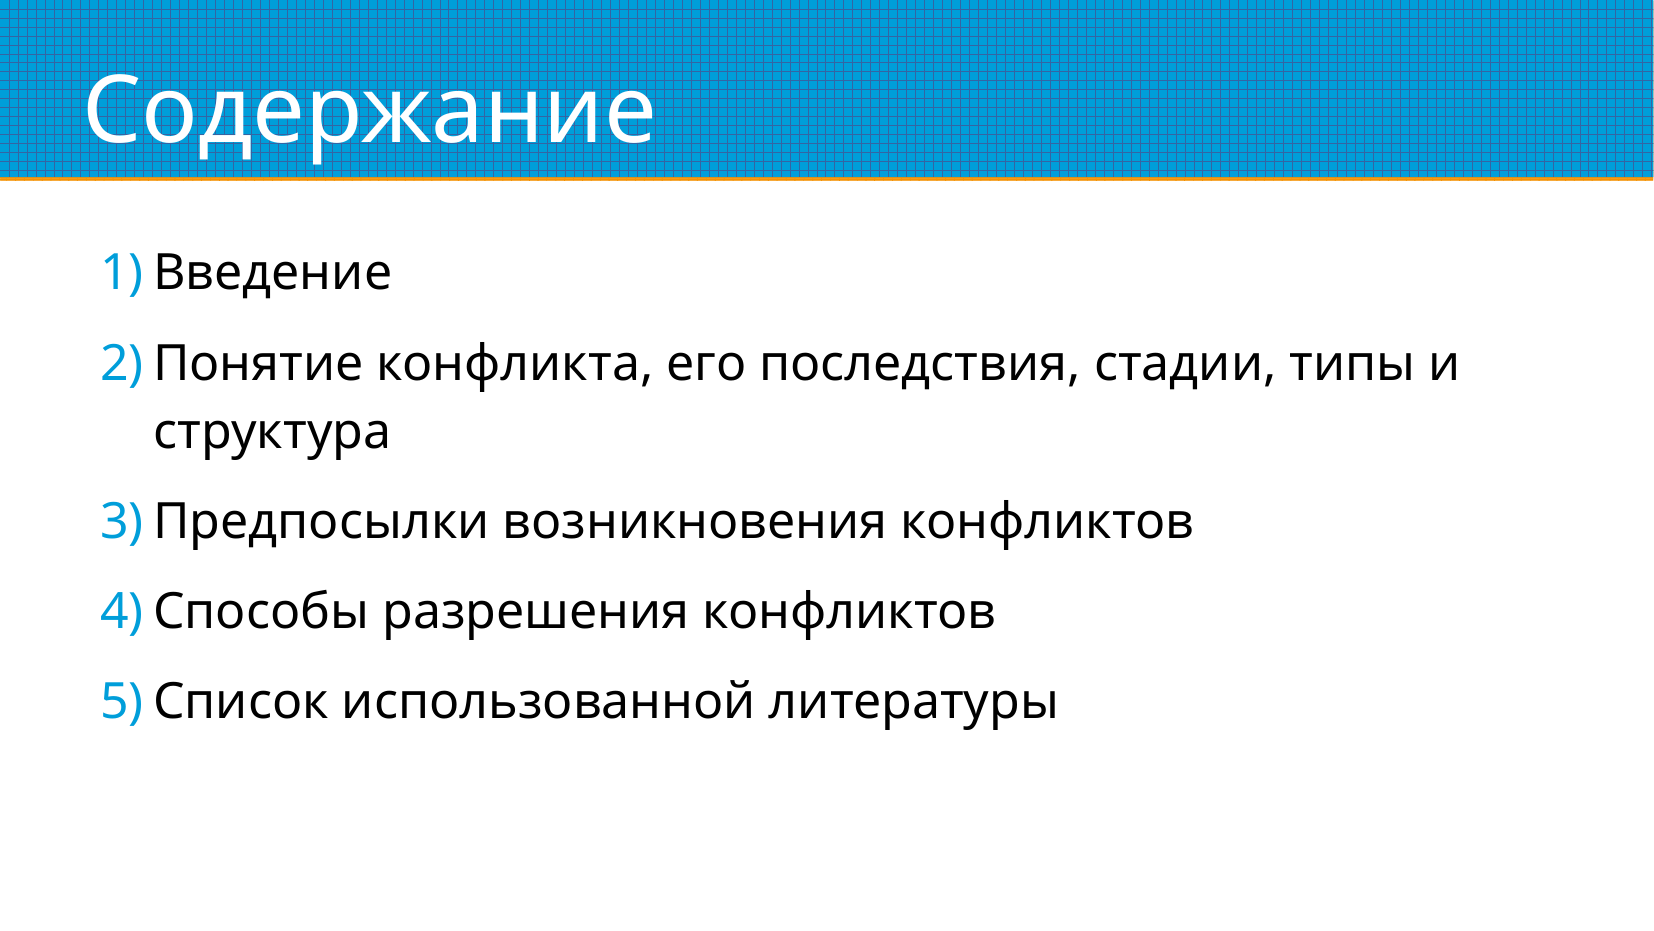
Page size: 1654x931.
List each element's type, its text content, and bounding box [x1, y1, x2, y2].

title Содержание [82, 14, 1571, 171]
list Введение Понятие конфликта, его последствия, стадии, типы и структура Предпосылки возникновения конфликтов Способы разрешения конфликтов Список использованной литературы [82, 236, 1563, 811]
